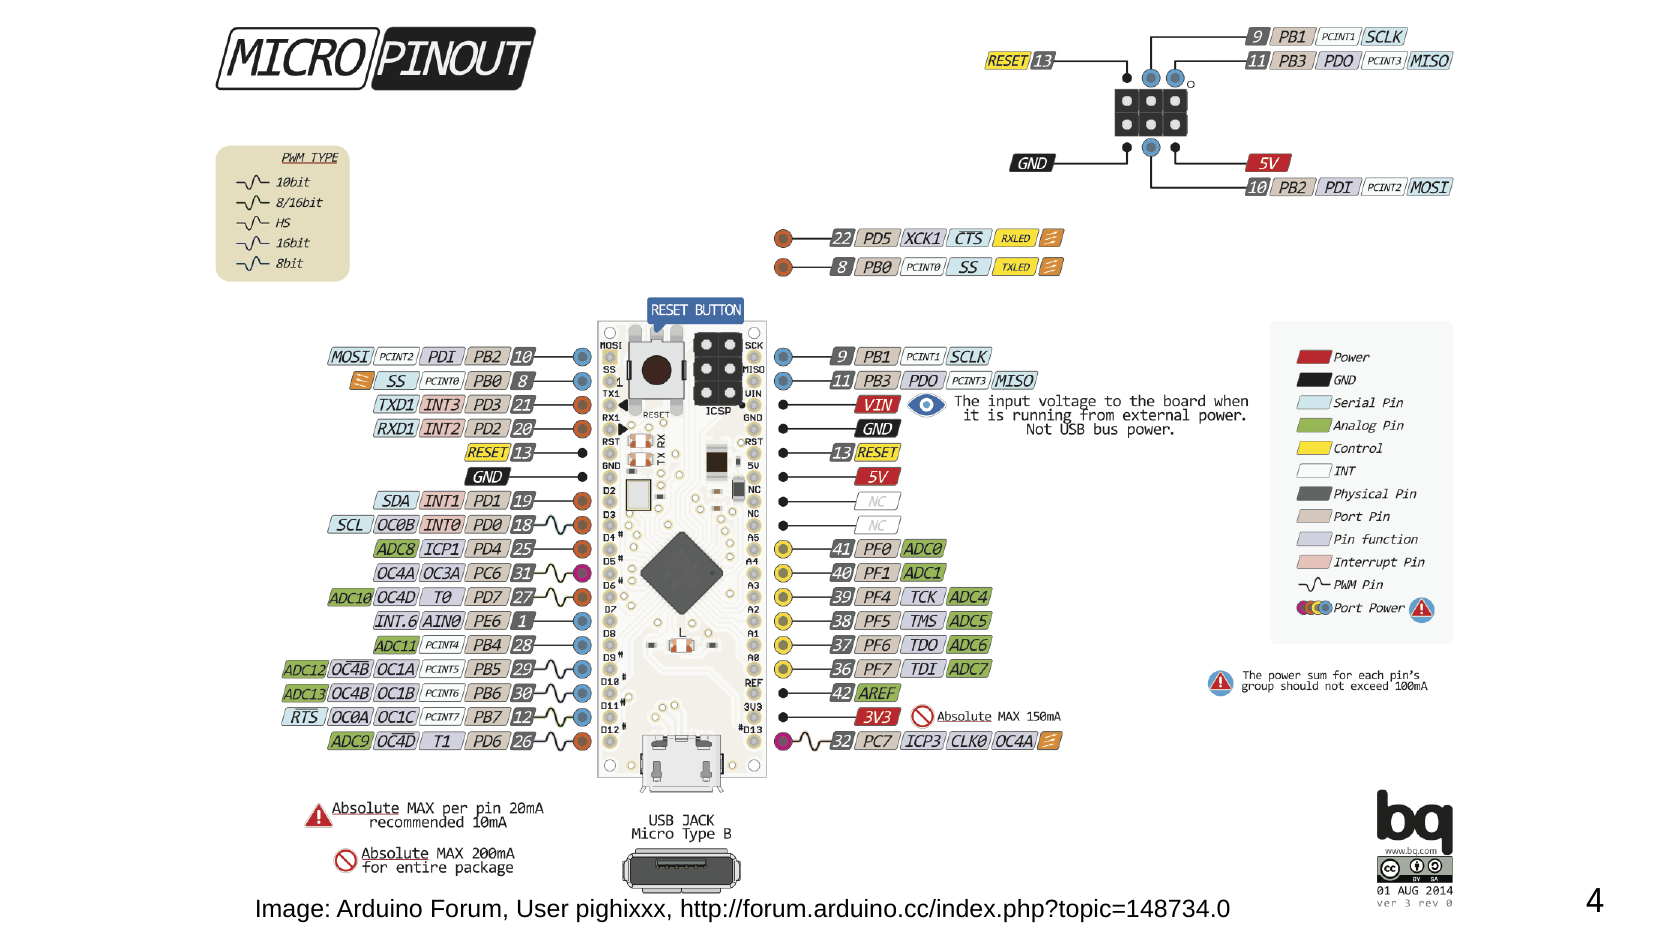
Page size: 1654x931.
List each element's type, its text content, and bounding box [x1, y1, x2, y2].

text_box Image: Arduino Forum, User pighixxx, http://forum.arduino.cc/index.php?topic=148734.0 [240, 887, 1381, 931]
picture [180, 1, 1494, 931]
